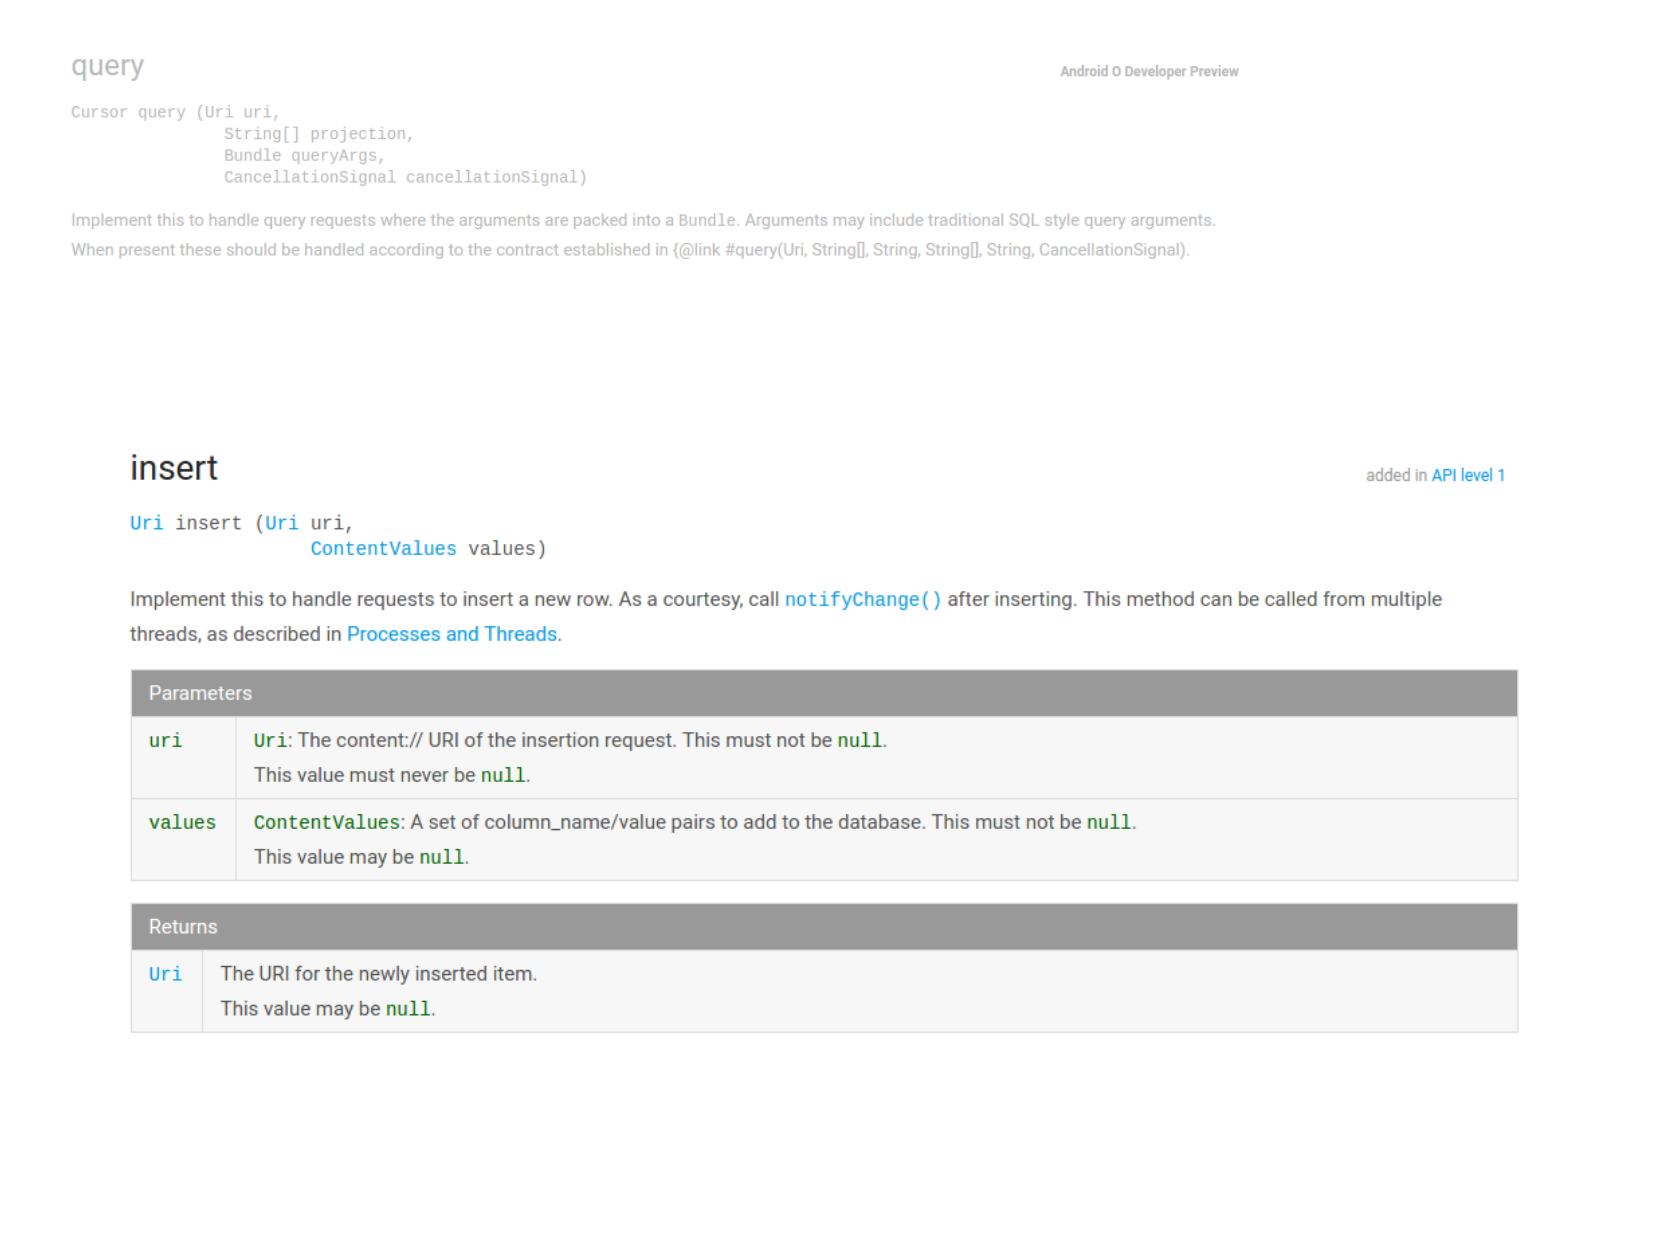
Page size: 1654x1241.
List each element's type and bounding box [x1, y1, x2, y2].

picture [104, 445, 1618, 1068]
picture [58, 49, 1246, 283]
